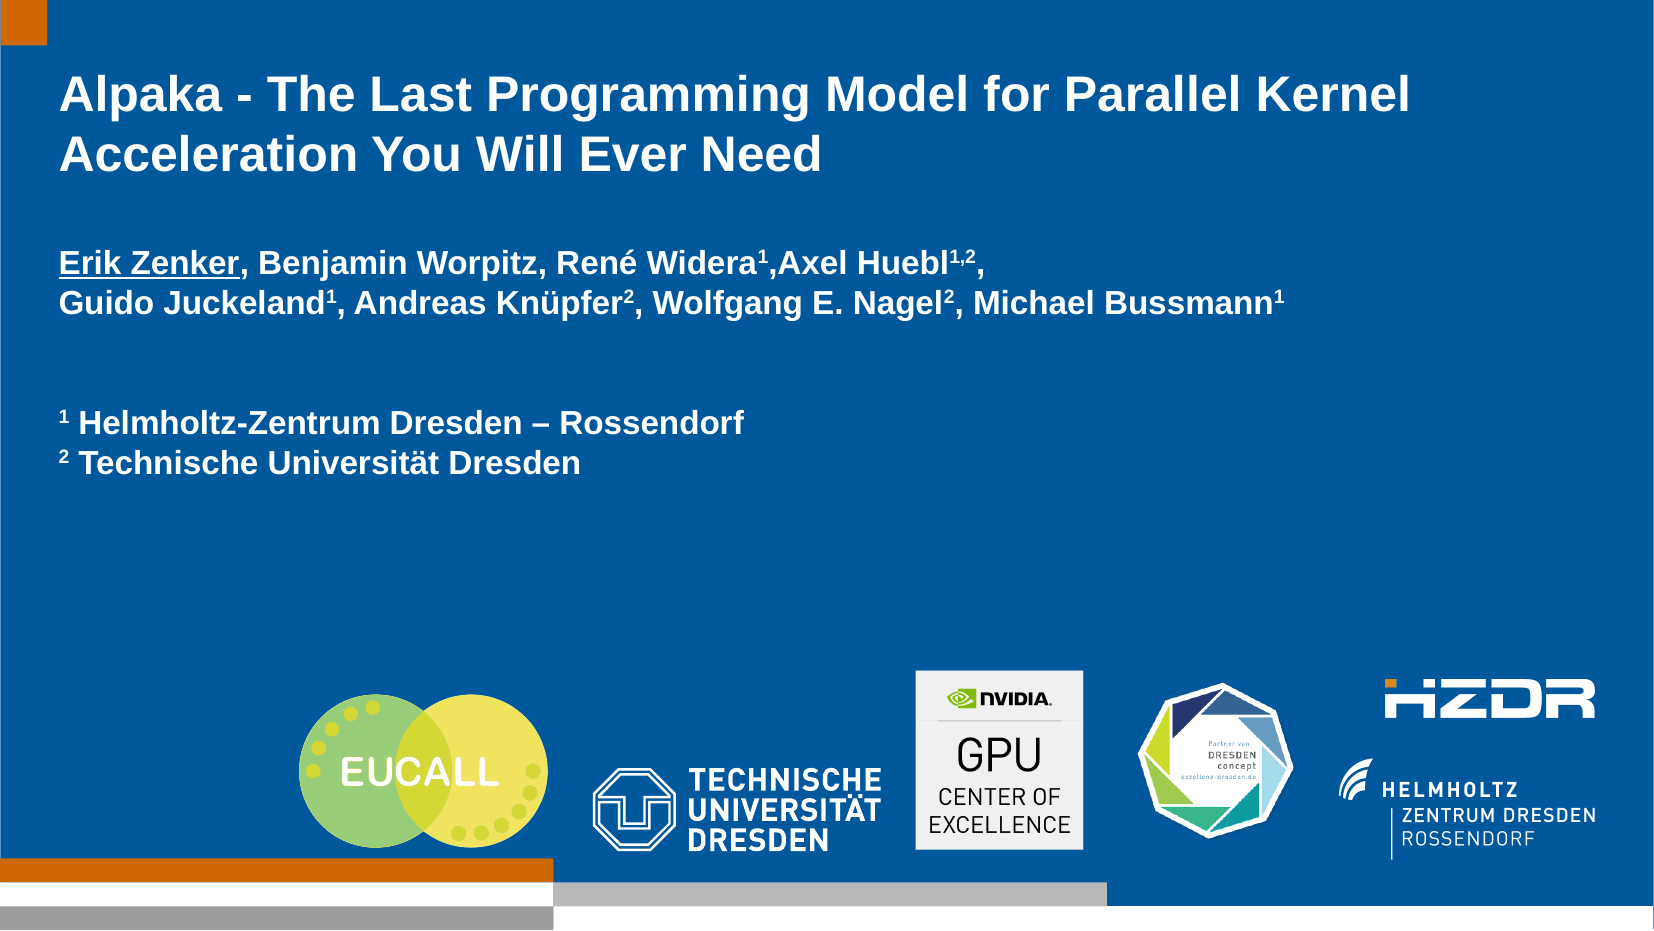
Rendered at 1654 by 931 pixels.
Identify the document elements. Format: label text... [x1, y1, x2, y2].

picture [897, 651, 1101, 869]
picture [1339, 679, 1595, 860]
picture [1134, 679, 1300, 845]
picture [299, 694, 548, 848]
text_box Alpaka - The Last Programming Model for Parallel Kernel Acceleration You Will Ever Need Erik Zenker, Benjamin Worpitz, René Widera1,Axel Huebl1,2, Guido Juckeland1, Andreas Knüpfer2, Wolfgang E. Nagel2, Michael Bussmann1 1 Helmholtz-Zentrum Dresden – Rossendorf 2 Technische Universität Dresden [58, 61, 1434, 482]
